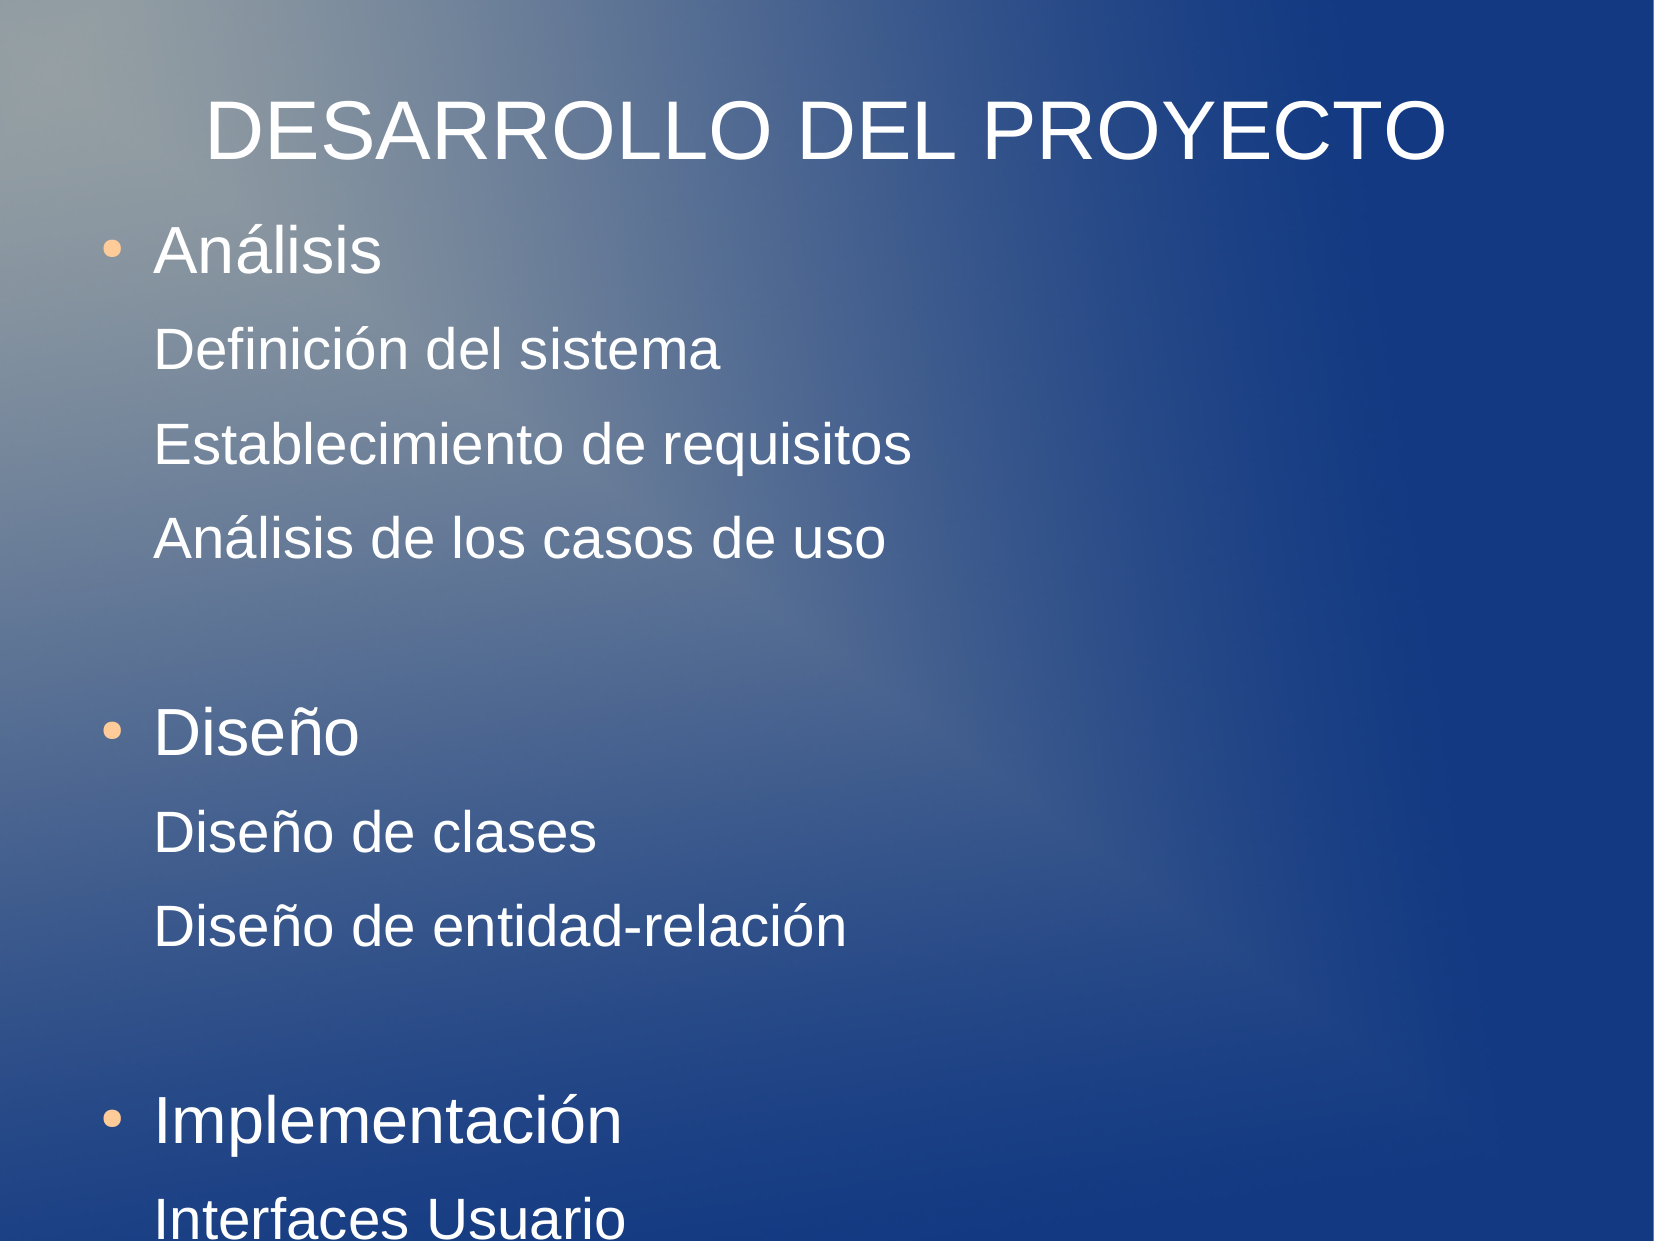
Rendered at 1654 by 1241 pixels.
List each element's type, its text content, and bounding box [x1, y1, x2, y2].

title DESARROLLO DEL PROYECTO [82, 49, 1571, 213]
picture [0, 0, 1654, 1241]
list Análisis Definición del sistema Establecimiento de requisitos Análisis de los casos de uso Diseño Diseño de clases Diseño de entidad-relación Implementación Interfaces Usuario [82, 212, 1538, 1241]
